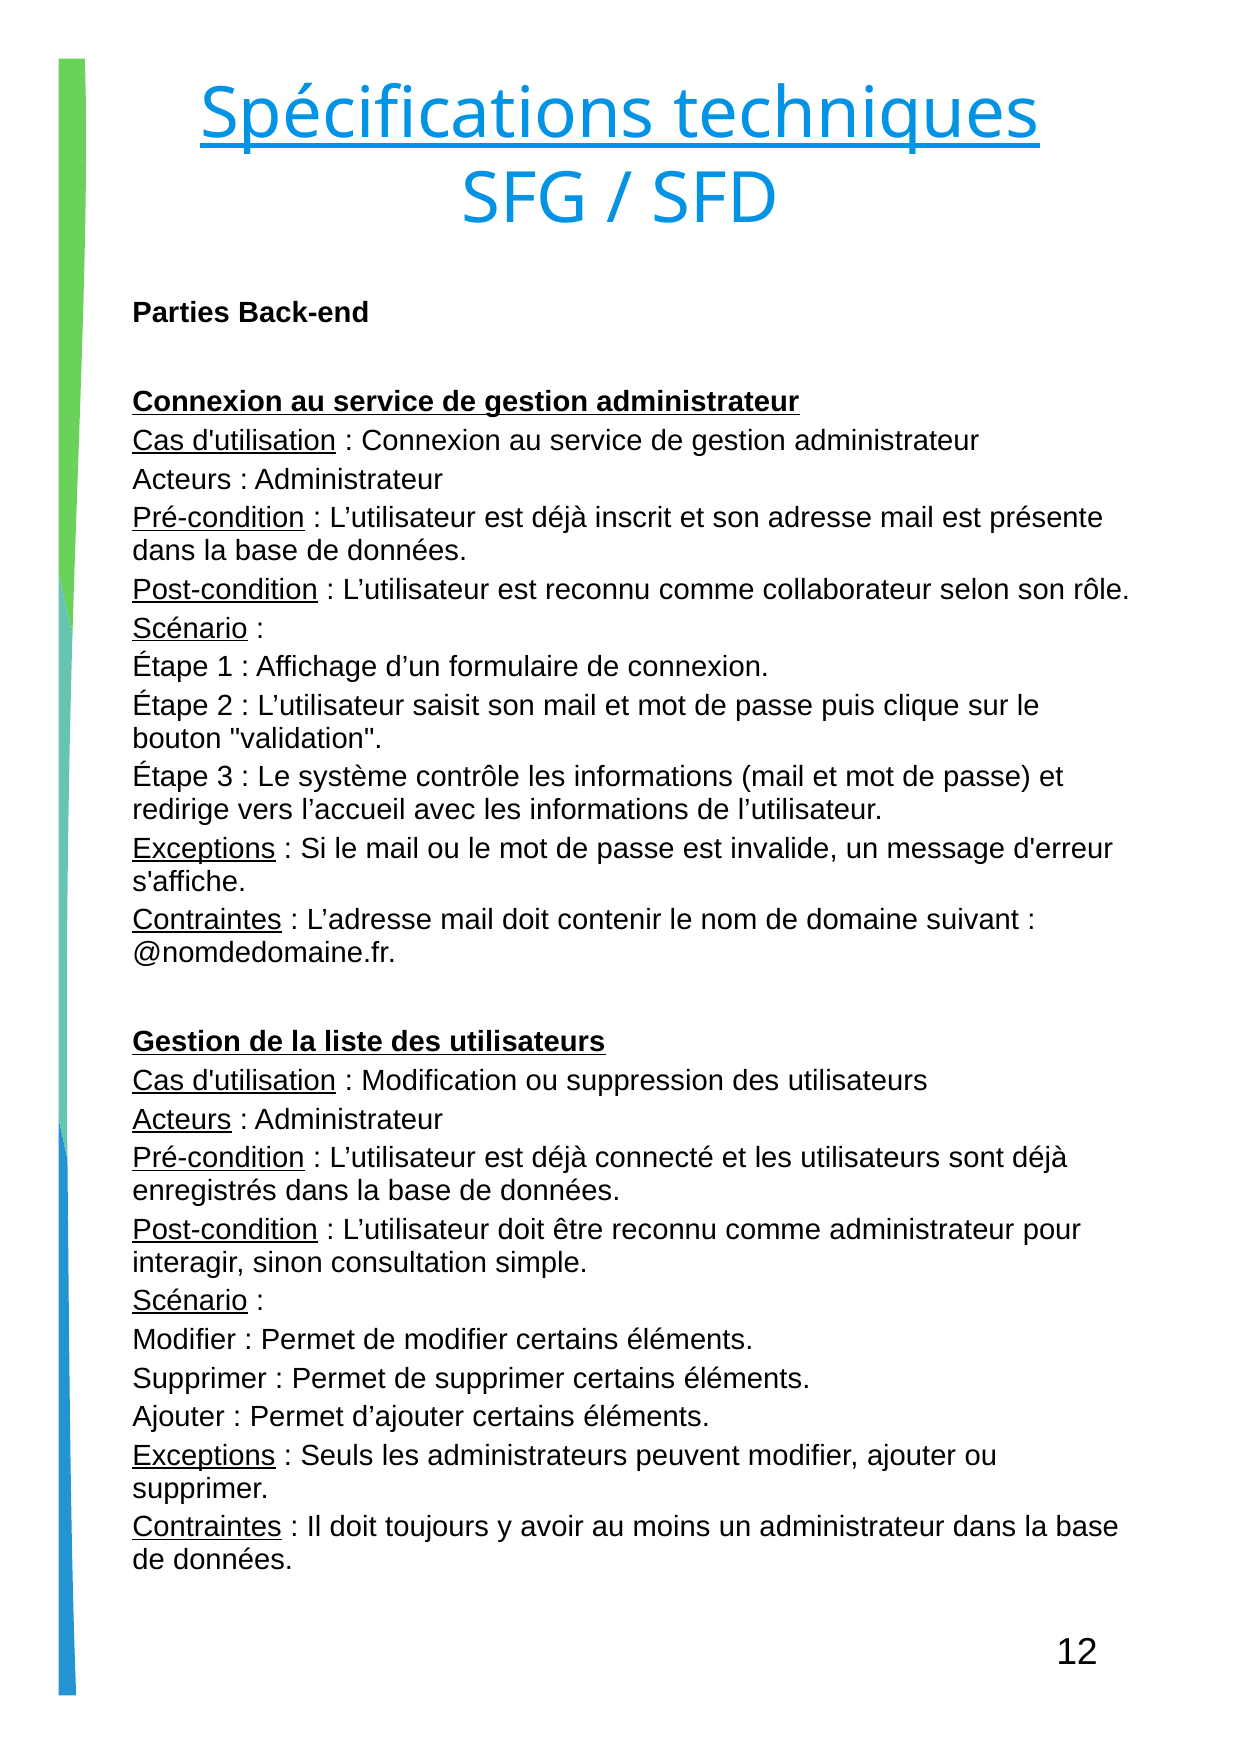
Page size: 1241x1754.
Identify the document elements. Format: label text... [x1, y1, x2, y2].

text_box <numéro> [1041, 1623, 1241, 1694]
text_box Spécifications techniques SFG / SFD [58, 59, 1182, 245]
text_box Parties Back-end Connexion au service de gestion administrateur Cas d'utilisation : Connexion au service de gestion administrateur Acteurs : Administrateur Pré-condition : L’utilisateur est déjà inscrit et son adresse mail est présente dans la base de données. Post-condition : L’utilisateur est reconnu comme collaborateur selon son rôle. Scénario : Étape 1 : Affichage d’un formulaire de connexion. Étape 2 : L’utilisateur saisit son mail et mot de passe puis clique sur le bouton "validation". Étape 3 : Le système contrôle les informations (mail et mot de passe) et redirige vers l’accueil avec les informations de l’utilisateur. Exceptions : Si le mail ou le mot de passe est invalide, un message d'erreur s'affiche. Contraintes : L’adresse mail doit contenir le nom de domaine suivant : @nomdedomaine.fr. Gestion de la liste des utilisateurs Cas d'utilisation : Modification ou suppression des utilisateurs Acteurs : Administrateur Pré-condition : L’utilisateur est déjà connecté et les utilisateurs sont déjà enregistrés dans la base de données. Post-condition : L’utilisateur doit être reconnu comme administrateur pour interagir, sinon consultation simple. Scénario : Modifier : Permet de modifier certains éléments. Supprimer : Permet de supprimer certains éléments. Ajouter : Permet d’ajouter certains éléments. Exceptions : Seuls les administrateurs peuvent modifier, ajouter ou supprimer. Contraintes : Il doit toujours y avoir au moins un administrateur dans la base de données. [117, 288, 1152, 1612]
